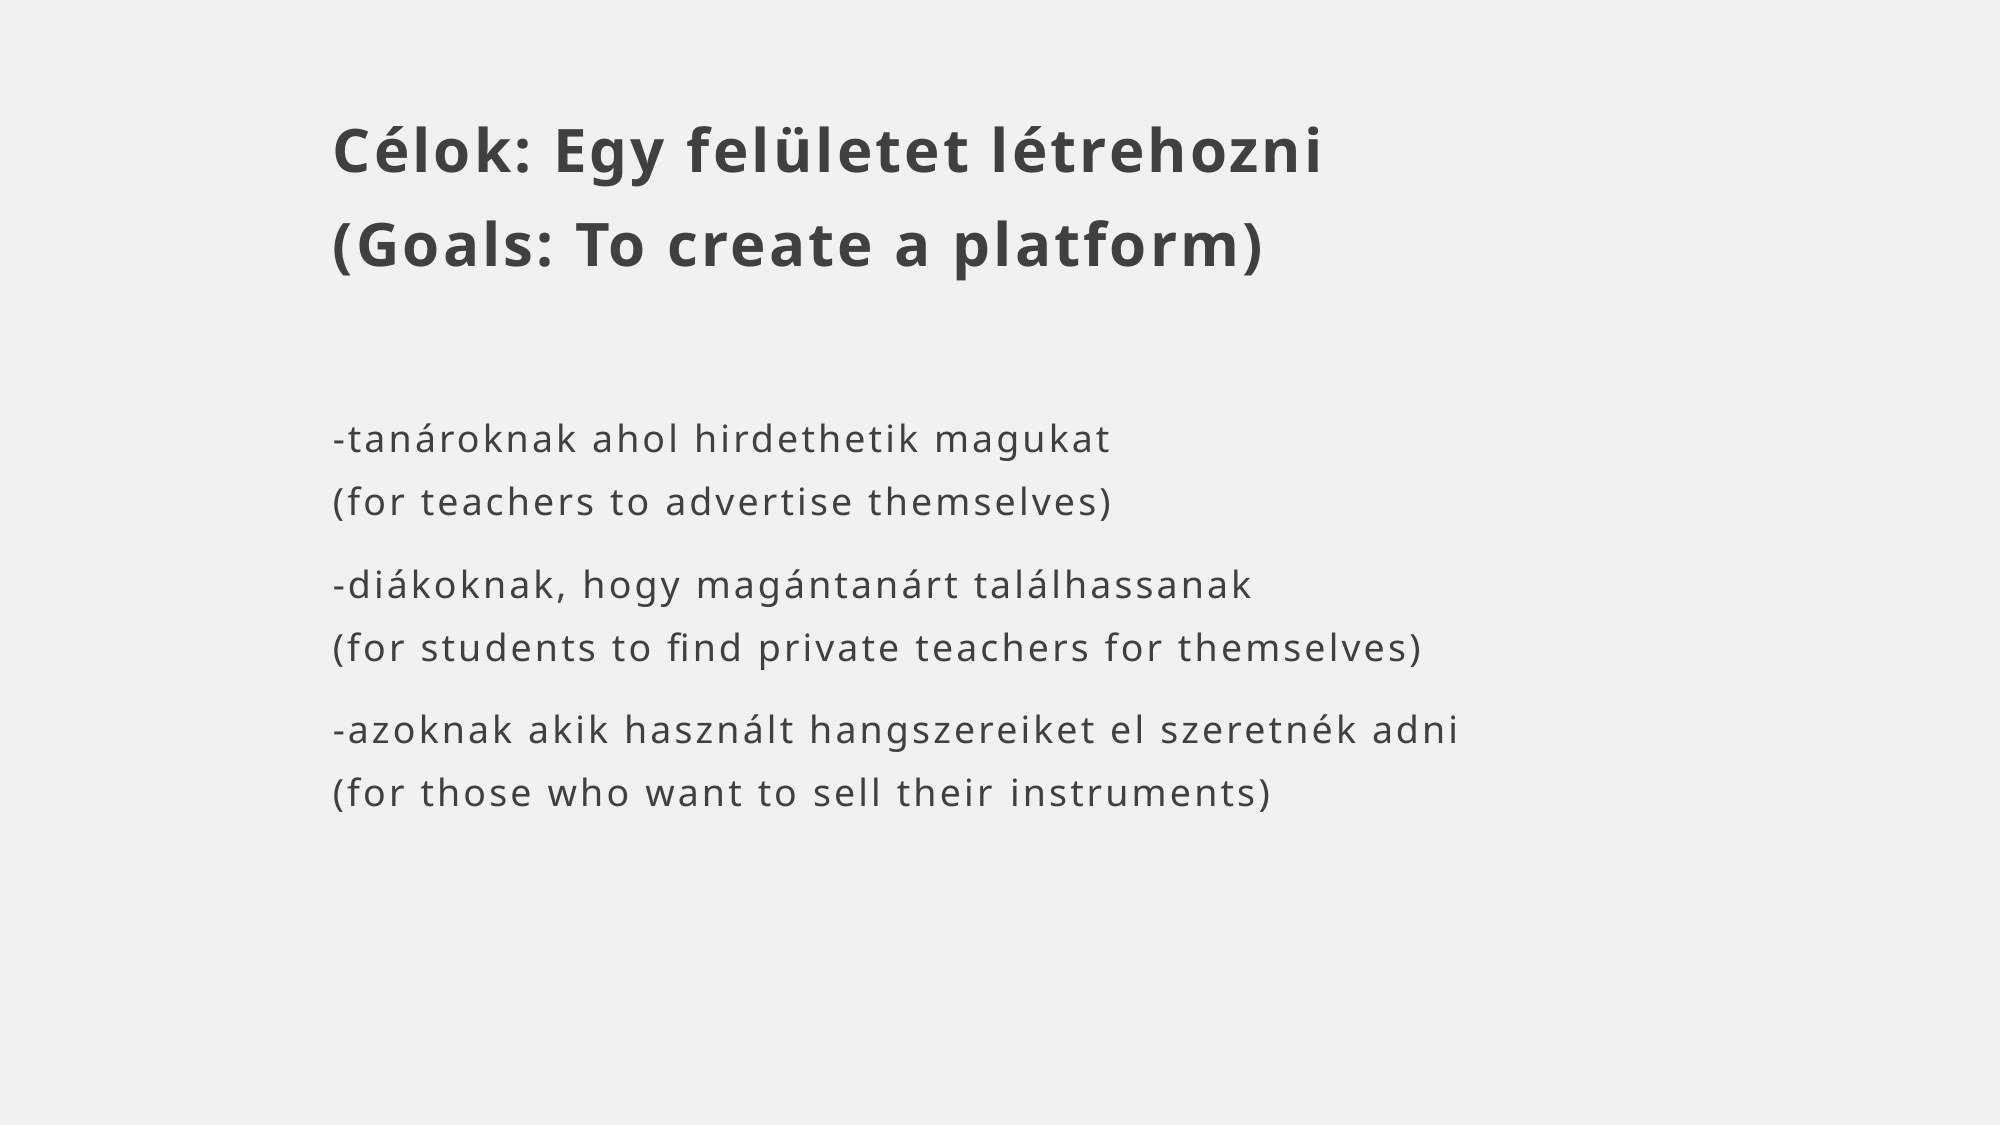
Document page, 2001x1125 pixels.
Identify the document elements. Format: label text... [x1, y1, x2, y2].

title Célok: Egy felületet létrehozni (Goals: To create a platform) [315, 72, 1754, 294]
list -tanároknak ahol hirdethetik magukat (for teachers to advertise themselves) -diákoknak, hogy magántanárt találhassanak (for students to find private teachers for themselves) -azoknak akik használt hangszereiket el szeretnék adni (for those who want to sell their instruments) [315, 379, 1754, 979]
